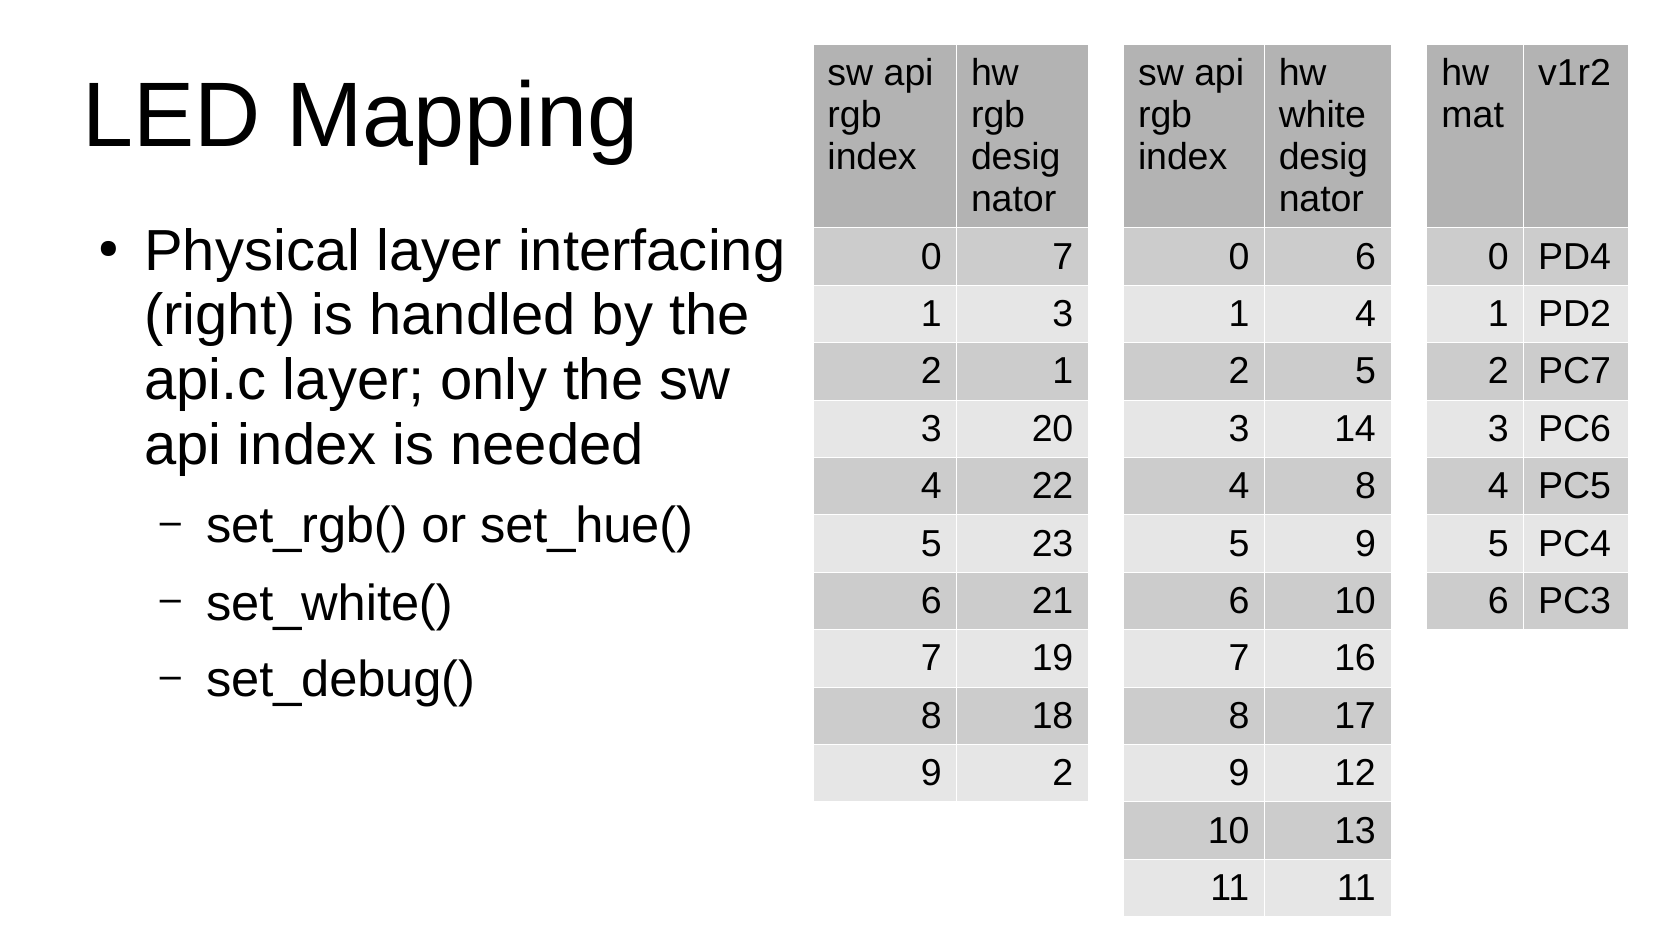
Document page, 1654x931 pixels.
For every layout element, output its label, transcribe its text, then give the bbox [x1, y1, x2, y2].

table_cell [1524, 860, 1628, 916]
table_cell 19 [957, 630, 1088, 687]
table_cell [814, 802, 956, 859]
table_cell 4 [1427, 458, 1523, 514]
table_cell 22 [957, 458, 1088, 514]
table_cell PC3 [1524, 573, 1628, 629]
table_cell 18 [957, 688, 1088, 744]
table_cell 4 [1265, 286, 1391, 342]
table_cell PC6 [1524, 401, 1628, 457]
table_cell [1524, 802, 1628, 859]
table_cell [1524, 745, 1628, 801]
table_cell [1392, 630, 1426, 687]
table_cell PC7 [1524, 343, 1628, 400]
table_cell [1392, 745, 1426, 801]
title LED Mapping [82, 37, 1571, 193]
table_cell 17 [1265, 688, 1391, 744]
table_cell [1427, 688, 1523, 744]
table_cell [1392, 458, 1426, 514]
table_cell 6 [1265, 228, 1391, 285]
table_cell 3 [957, 286, 1088, 342]
table_cell 10 [1124, 802, 1264, 859]
table_cell [957, 802, 1088, 859]
table_cell 23 [957, 515, 1088, 572]
table_cell 0 [1124, 228, 1264, 285]
table_cell 6 [814, 573, 956, 629]
table_cell 1 [957, 343, 1088, 400]
table_cell [1089, 458, 1123, 514]
table_cell [1427, 630, 1523, 687]
table_cell PC5 [1524, 458, 1628, 514]
table_cell [1089, 515, 1123, 572]
table_cell 2 [1427, 343, 1523, 400]
table_cell [1427, 802, 1523, 859]
table_cell [1089, 630, 1123, 687]
table_cell 5 [814, 515, 956, 572]
table_cell 4 [814, 458, 956, 514]
table_cell 0 [814, 228, 956, 285]
table_cell PC4 [1524, 515, 1628, 572]
table_header [1392, 45, 1426, 227]
table_cell 3 [1427, 401, 1523, 457]
table_cell 14 [1265, 401, 1391, 457]
table_cell PD2 [1524, 286, 1628, 342]
table_cell 20 [957, 401, 1088, 457]
table_cell 3 [1124, 401, 1264, 457]
table_cell 6 [1427, 573, 1523, 629]
table_cell [1089, 401, 1123, 457]
table_cell 5 [1265, 343, 1391, 400]
list Physical layer interfacing (right) is handled by the api.c layer; only the sw api index is needed set_rgb() or set_hue() set_white() set_debug() [82, 217, 810, 758]
table_header hw mat [1427, 45, 1523, 227]
table_cell 4 [1124, 458, 1264, 514]
table_cell 1 [814, 286, 956, 342]
table_cell [814, 860, 956, 916]
table_cell 6 [1124, 573, 1264, 629]
table_cell 9 [814, 745, 956, 801]
table_header hw white designator [1265, 45, 1391, 227]
table_cell 21 [957, 573, 1088, 629]
table_cell 9 [1124, 745, 1264, 801]
table_cell [957, 860, 1088, 916]
table_cell [1524, 688, 1628, 744]
table_cell 7 [957, 228, 1088, 285]
table_cell 2 [957, 745, 1088, 801]
table_header sw api rgb index [1124, 45, 1264, 227]
table_cell [1392, 401, 1426, 457]
table_cell [1089, 860, 1123, 916]
table_cell 2 [1124, 343, 1264, 400]
table_cell [1089, 573, 1123, 629]
table_cell [1089, 802, 1123, 859]
table_cell [1392, 802, 1426, 859]
table_cell 12 [1265, 745, 1391, 801]
table_header hw rgb designator [957, 45, 1088, 227]
table_cell [1089, 228, 1123, 285]
table_cell [1392, 515, 1426, 572]
table_cell 8 [814, 688, 956, 744]
table_cell 1 [1124, 286, 1264, 342]
table_cell 11 [1265, 860, 1391, 916]
table_cell [1089, 745, 1123, 801]
table_cell [1427, 745, 1523, 801]
table_header [1089, 45, 1123, 227]
table_cell 7 [1124, 630, 1264, 687]
table_cell 1 [1427, 286, 1523, 342]
table_cell 5 [1427, 515, 1523, 572]
table_cell 7 [814, 630, 956, 687]
table_header v1r2 [1524, 45, 1628, 227]
table_cell [1392, 860, 1426, 916]
table_cell [1089, 286, 1123, 342]
table_header sw api rgb index [814, 45, 956, 227]
table_cell 9 [1265, 515, 1391, 572]
table_cell [1392, 228, 1426, 285]
table_cell 8 [1265, 458, 1391, 514]
table_cell PD4 [1524, 228, 1628, 285]
table_cell [1392, 286, 1426, 342]
table_cell [1392, 688, 1426, 744]
table_cell 3 [814, 401, 956, 457]
table_cell [1524, 630, 1628, 687]
table_cell [1427, 860, 1523, 916]
table_cell 5 [1124, 515, 1264, 572]
table_cell 0 [1427, 228, 1523, 285]
table_cell 10 [1265, 573, 1391, 629]
table_cell [1392, 573, 1426, 629]
table_cell 16 [1265, 630, 1391, 687]
table_cell [1089, 343, 1123, 400]
table_cell 8 [1124, 688, 1264, 744]
table_cell 2 [814, 343, 956, 400]
table_cell [1392, 343, 1426, 400]
table_cell [1089, 688, 1123, 744]
table_cell 13 [1265, 802, 1391, 859]
table_cell 11 [1124, 860, 1264, 916]
